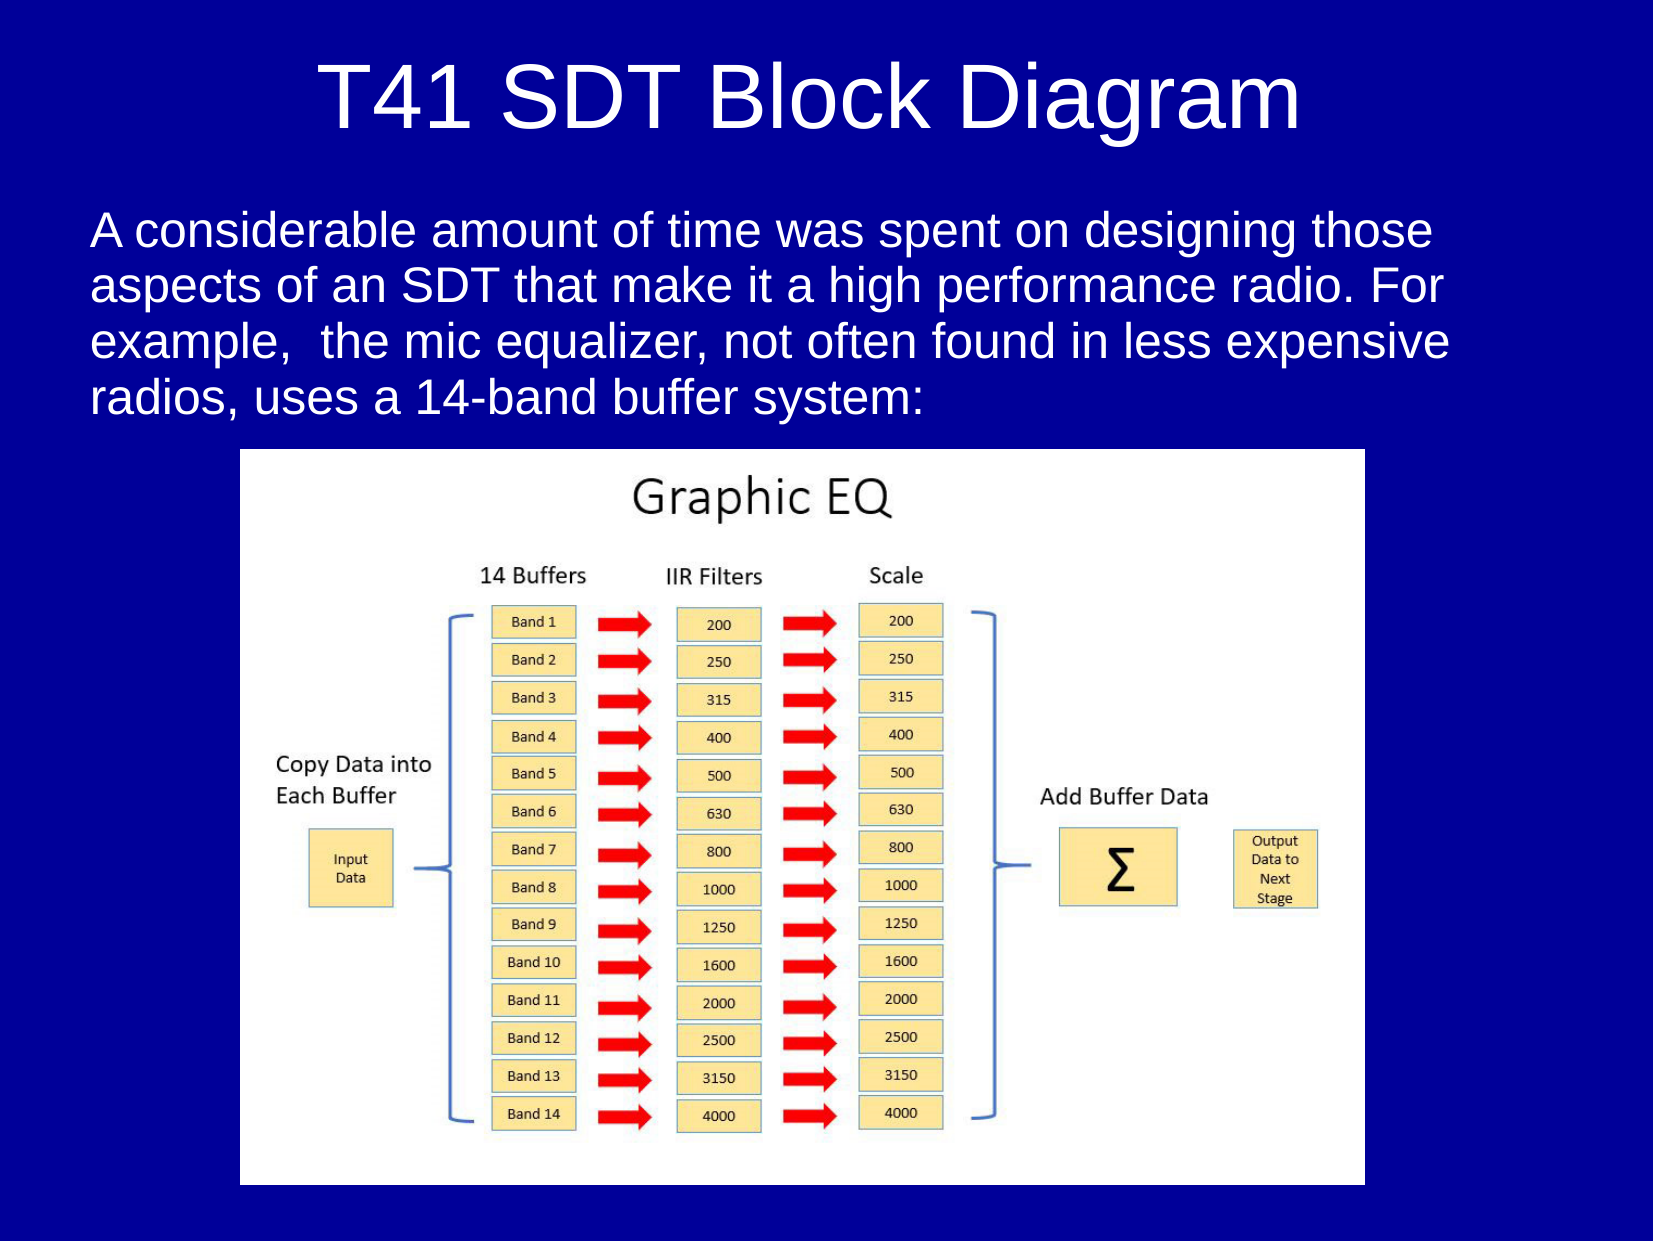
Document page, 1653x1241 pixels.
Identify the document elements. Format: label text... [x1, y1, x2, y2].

text_box A considerable amount of time was spent on designing those aspects of an SDT that make it a high performance radio. For example, the mic equalizer, not often found in less expensive radios, uses a 14-band buffer system: [74, 195, 1469, 433]
picture [240, 450, 1365, 1185]
text_box T41 SDT Block Diagram [300, 29, 1321, 155]
